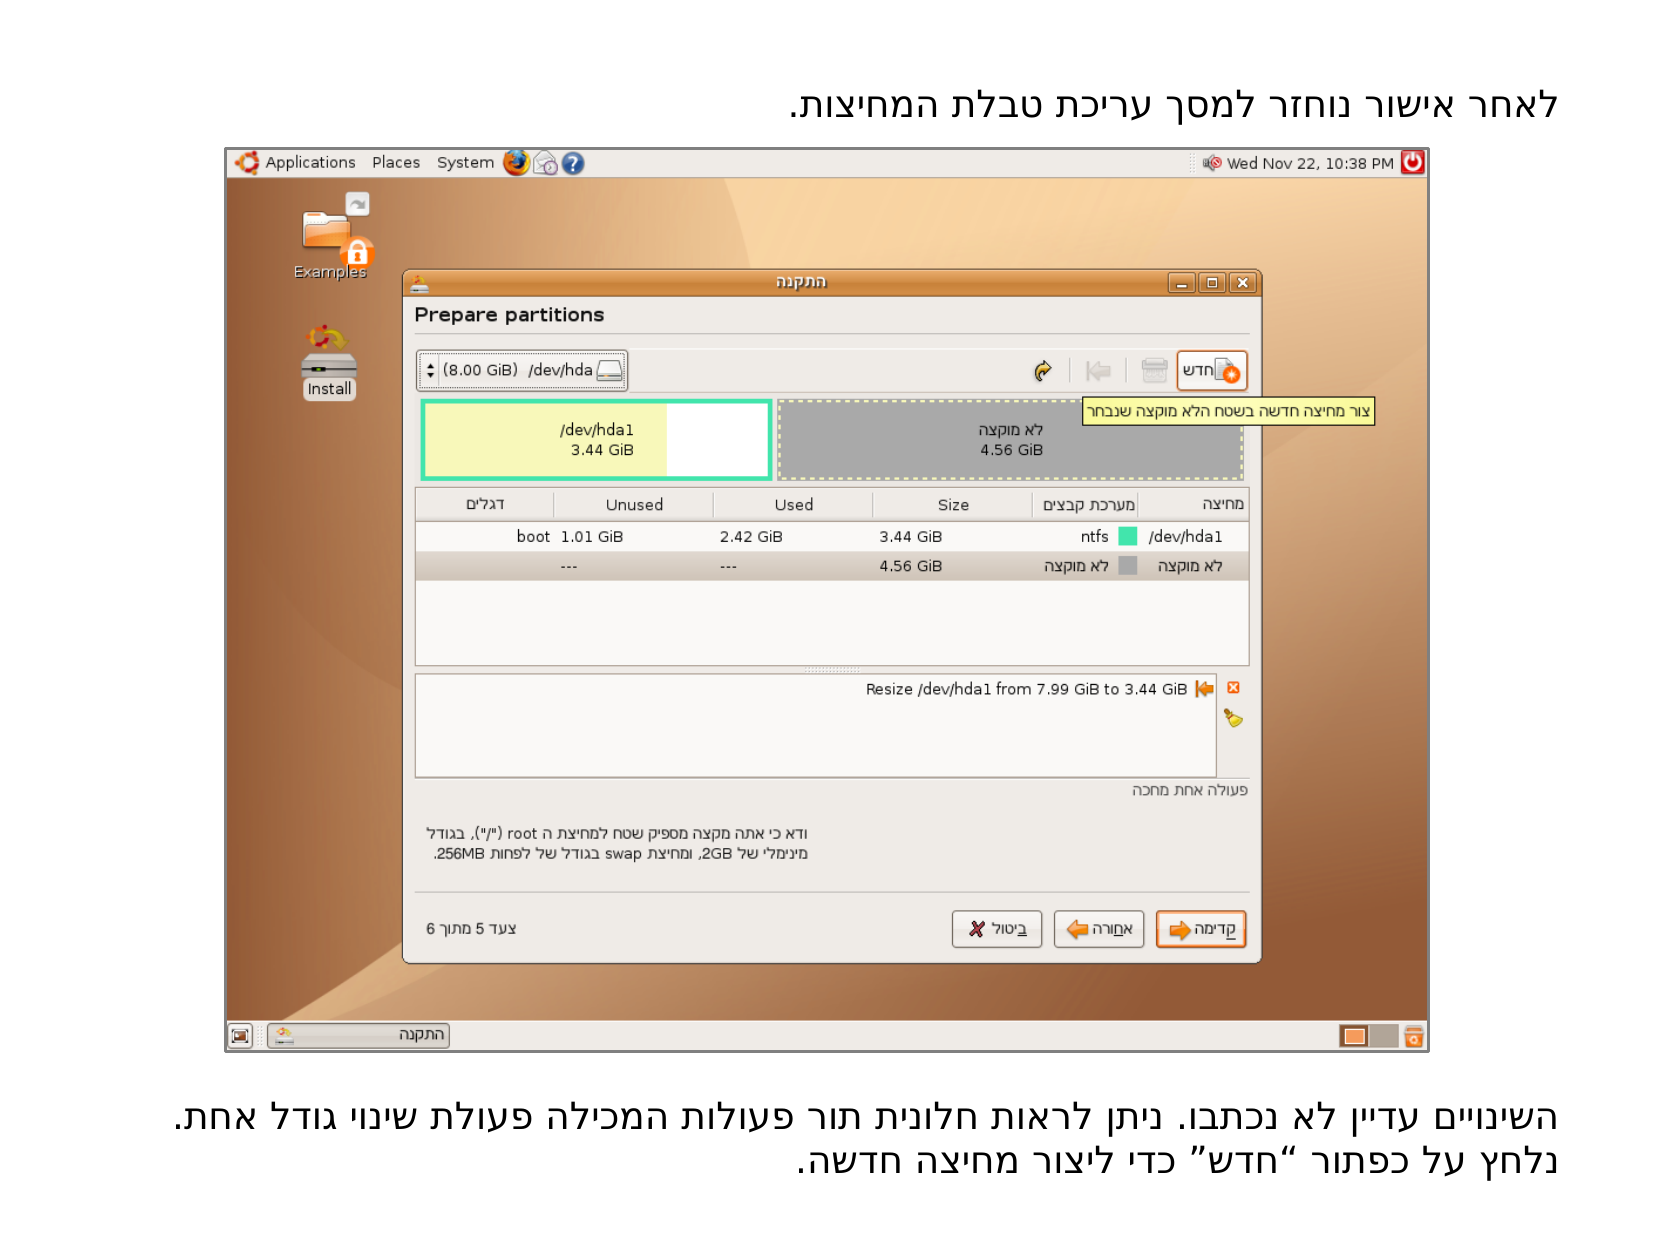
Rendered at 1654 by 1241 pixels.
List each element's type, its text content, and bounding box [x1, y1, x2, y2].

picture [226, 150, 1427, 1051]
text_box לאחר אישור נוחזר למסך עריכת טבלת המחיצות. [225, 75, 1576, 136]
text_box השינויים עדיין לא נכתבו. ניתן לראות חלונית תור פעולות המכילה פעולת שינוי גודל אחת. נלחץ על כפתור “חדש” כדי ליצור מחיצה חדשה. [75, 1087, 1576, 1241]
